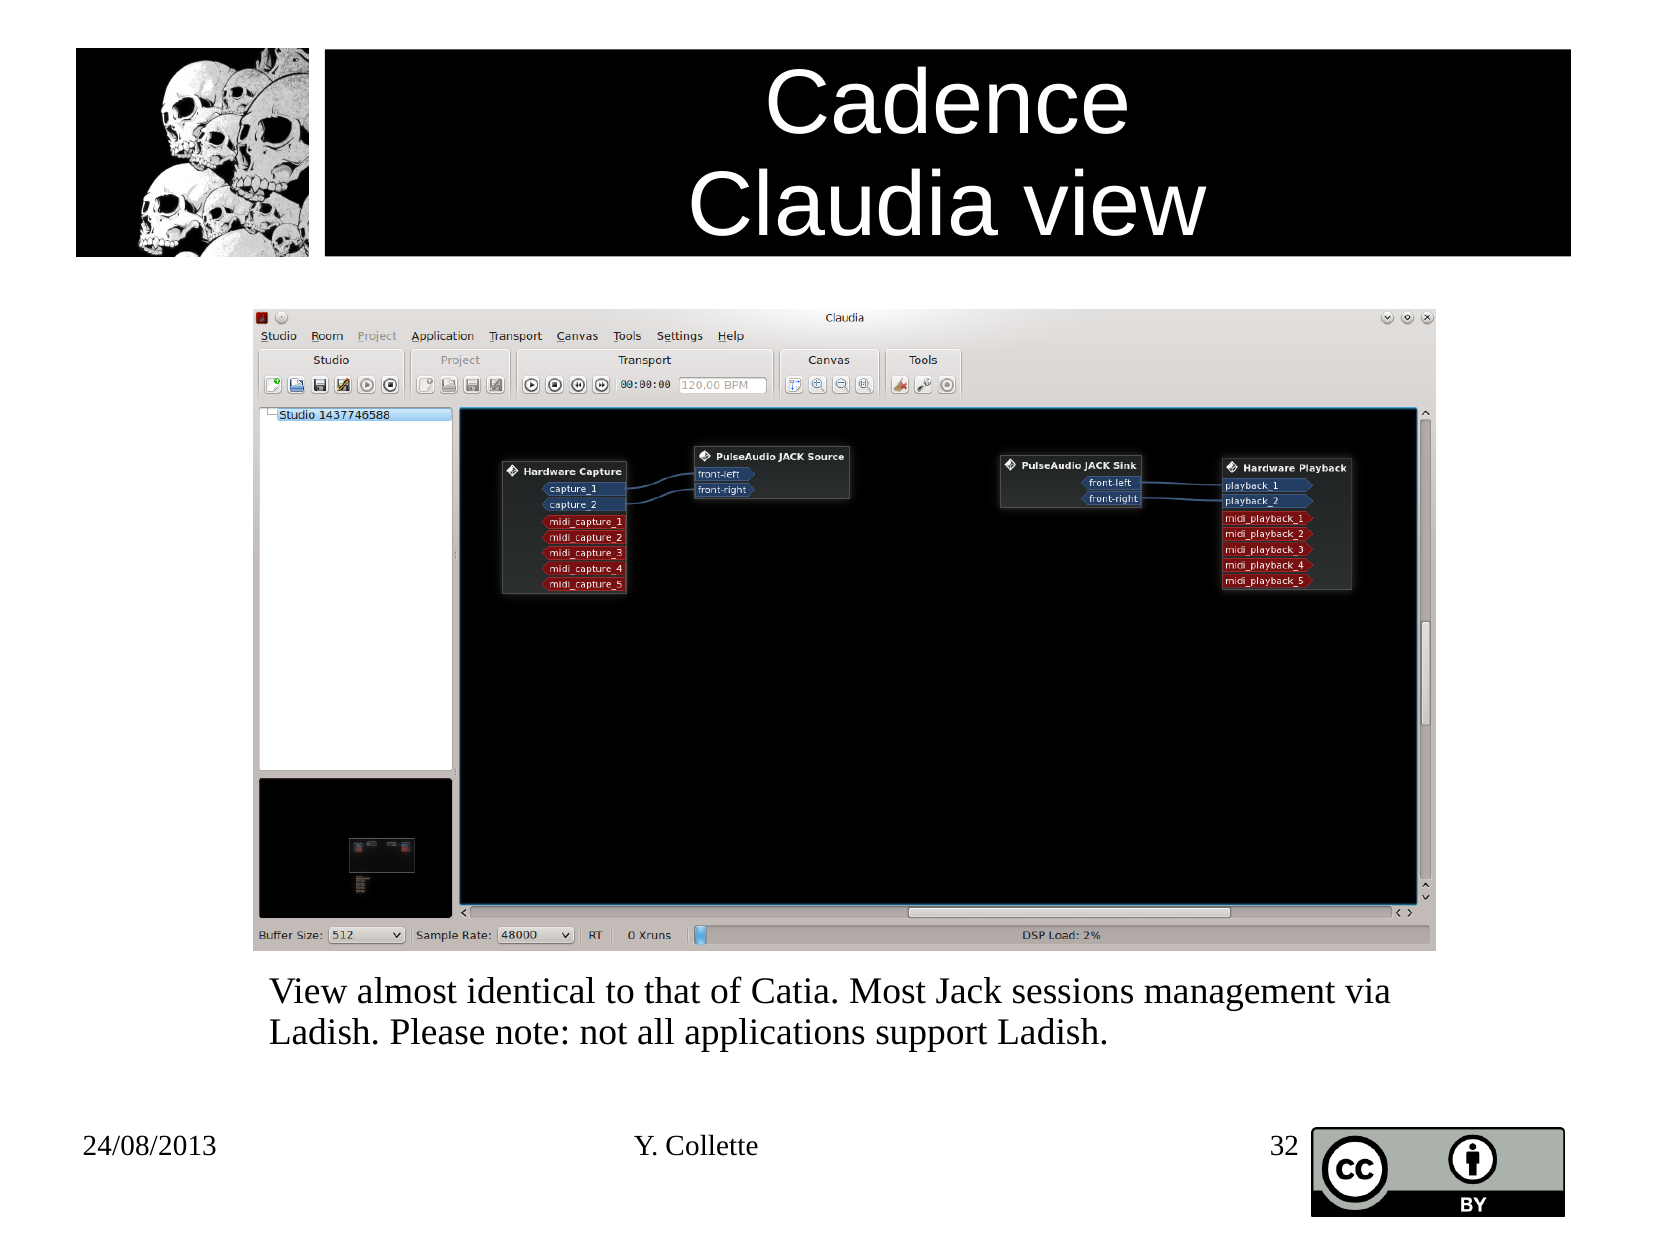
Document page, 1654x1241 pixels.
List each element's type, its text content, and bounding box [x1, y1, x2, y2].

text_box View almost identical to that of Catia. Most Jack sessions management via Ladish. Please note: not all applications support Ladish. [253, 962, 1436, 1061]
picture [76, 48, 309, 257]
title Cadence Claudia view [324, 49, 1571, 257]
picture [1311, 1127, 1565, 1217]
picture [253, 309, 1436, 951]
